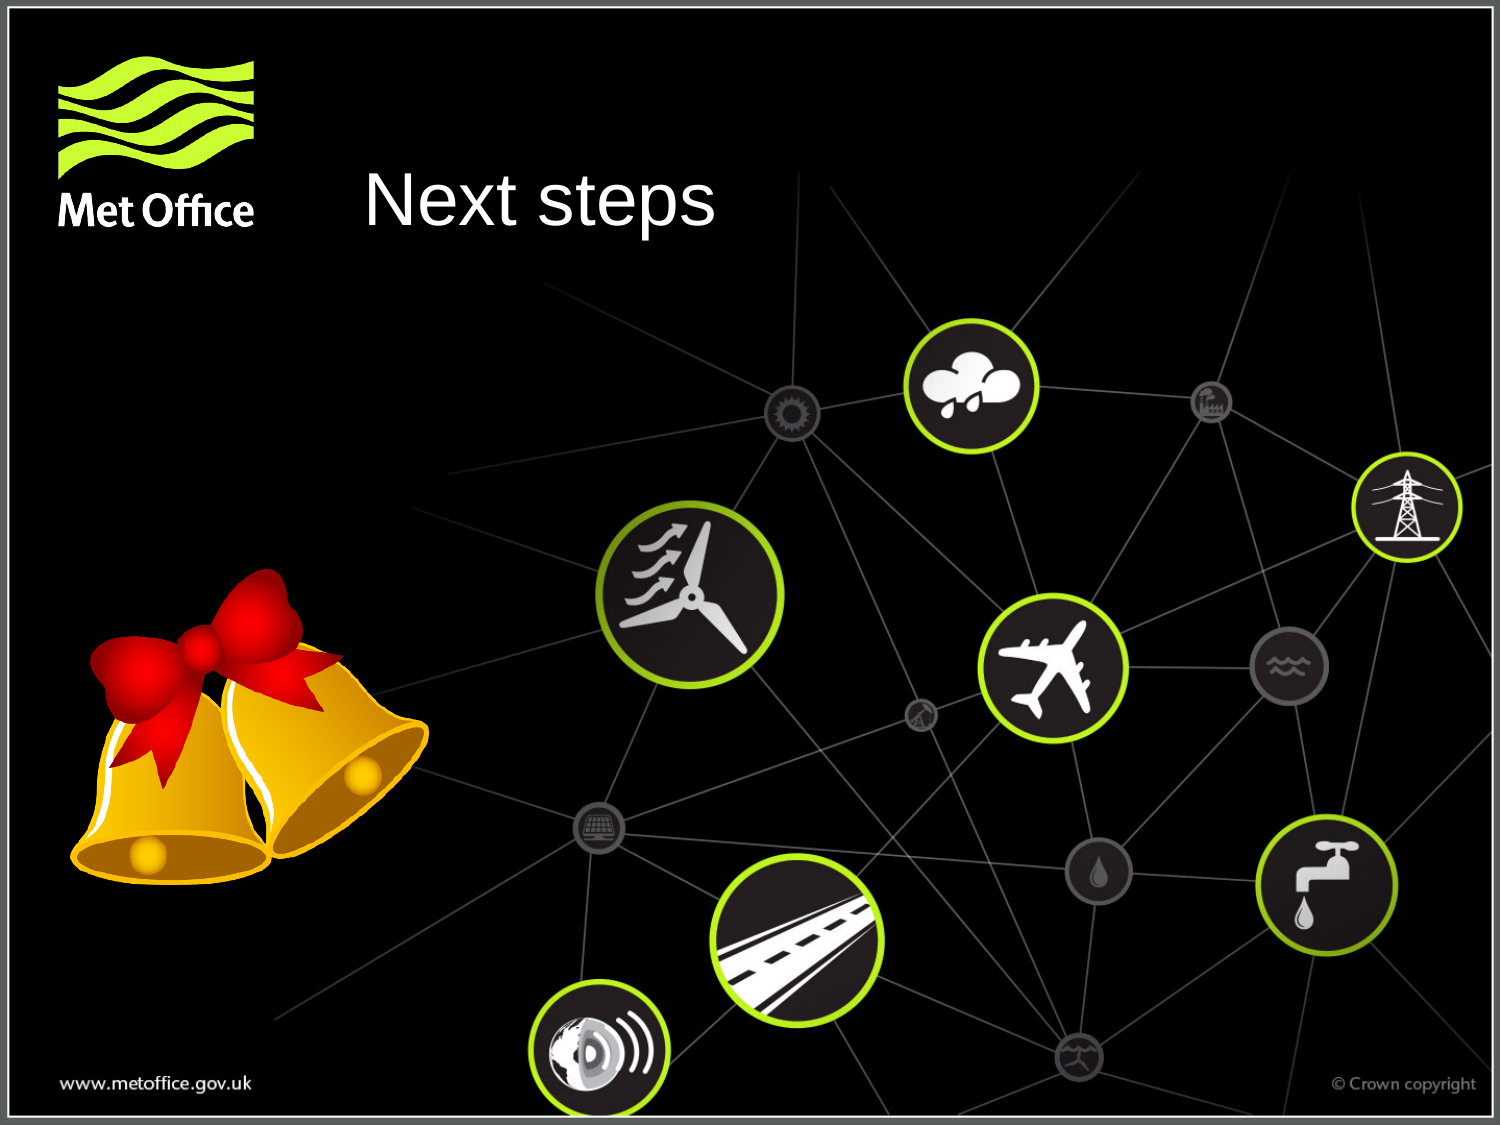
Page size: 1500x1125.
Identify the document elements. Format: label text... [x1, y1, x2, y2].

picture [2, 2, 1498, 1123]
title Next steps [348, 95, 1471, 249]
